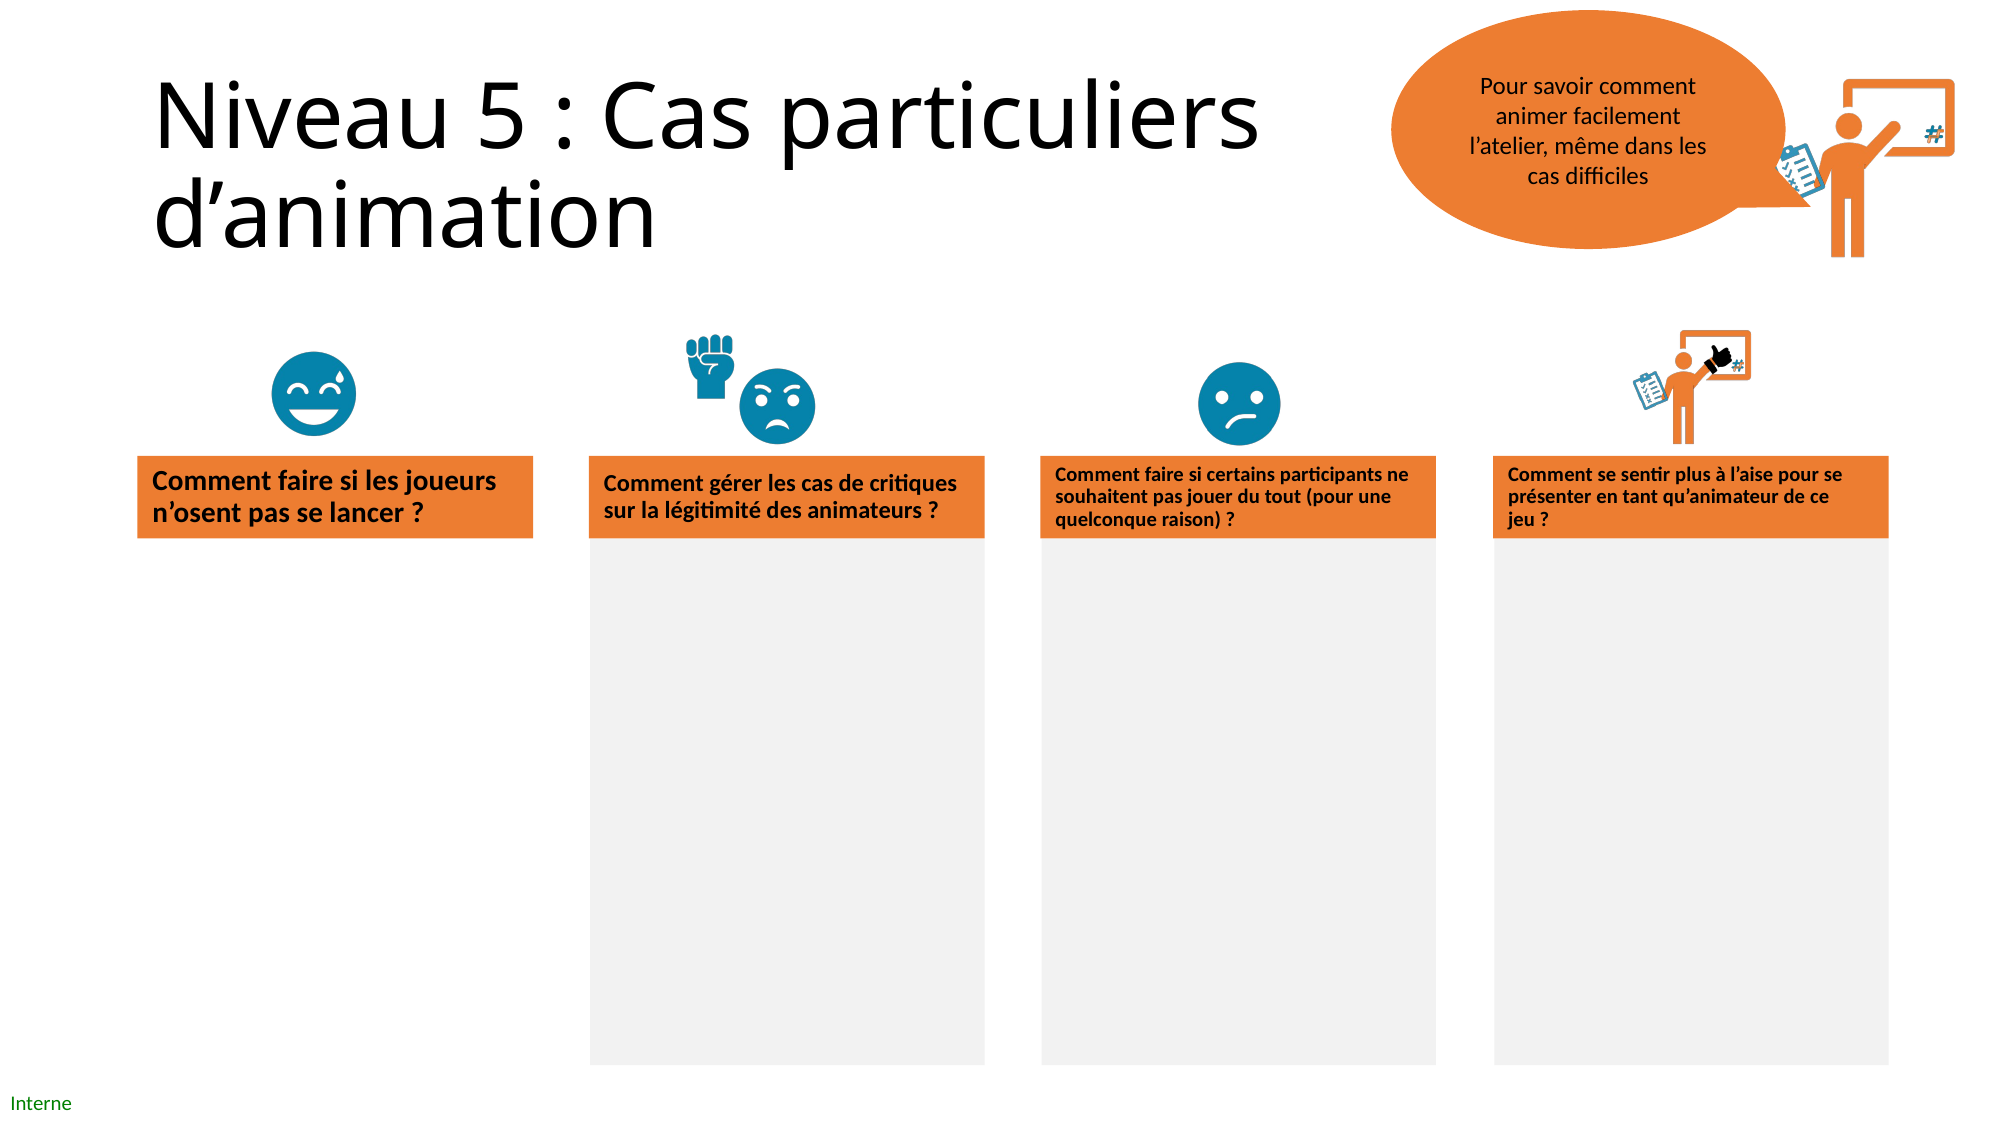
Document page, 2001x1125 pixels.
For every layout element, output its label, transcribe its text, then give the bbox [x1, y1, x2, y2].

text_box [1825, 151, 1836, 171]
text_box [1494, 539, 1889, 1066]
text_box [1041, 539, 1436, 1066]
text_box Pour savoir comment animer facilement l’atelier, même dans les cas difficiles [1391, 10, 1811, 250]
title Niveau 5 : Cas particuliers d’animation [137, 59, 1284, 278]
text_box Comment gérer les cas de critiques sur la légitimité des animateurs ? [588, 455, 985, 539]
picture [260, 340, 367, 447]
text_box Comment se sentir plus à l’aise pour se présenter en tant qu’animateur de ce jeu ? [1493, 455, 1889, 539]
picture [662, 318, 825, 454]
text_box [590, 539, 985, 1066]
text_box [1668, 377, 1676, 390]
picture [1777, 208, 1789, 213]
picture [1623, 311, 1755, 447]
text_box Comment faire si certains participants ne souhaitent pas jouer du tout (pour une quelconque raison) ? [1040, 455, 1436, 539]
picture [1187, 351, 1291, 456]
picture [1776, 49, 1961, 262]
list Comment faire si les joueurs n’osent pas se lancer ? [137, 455, 534, 539]
